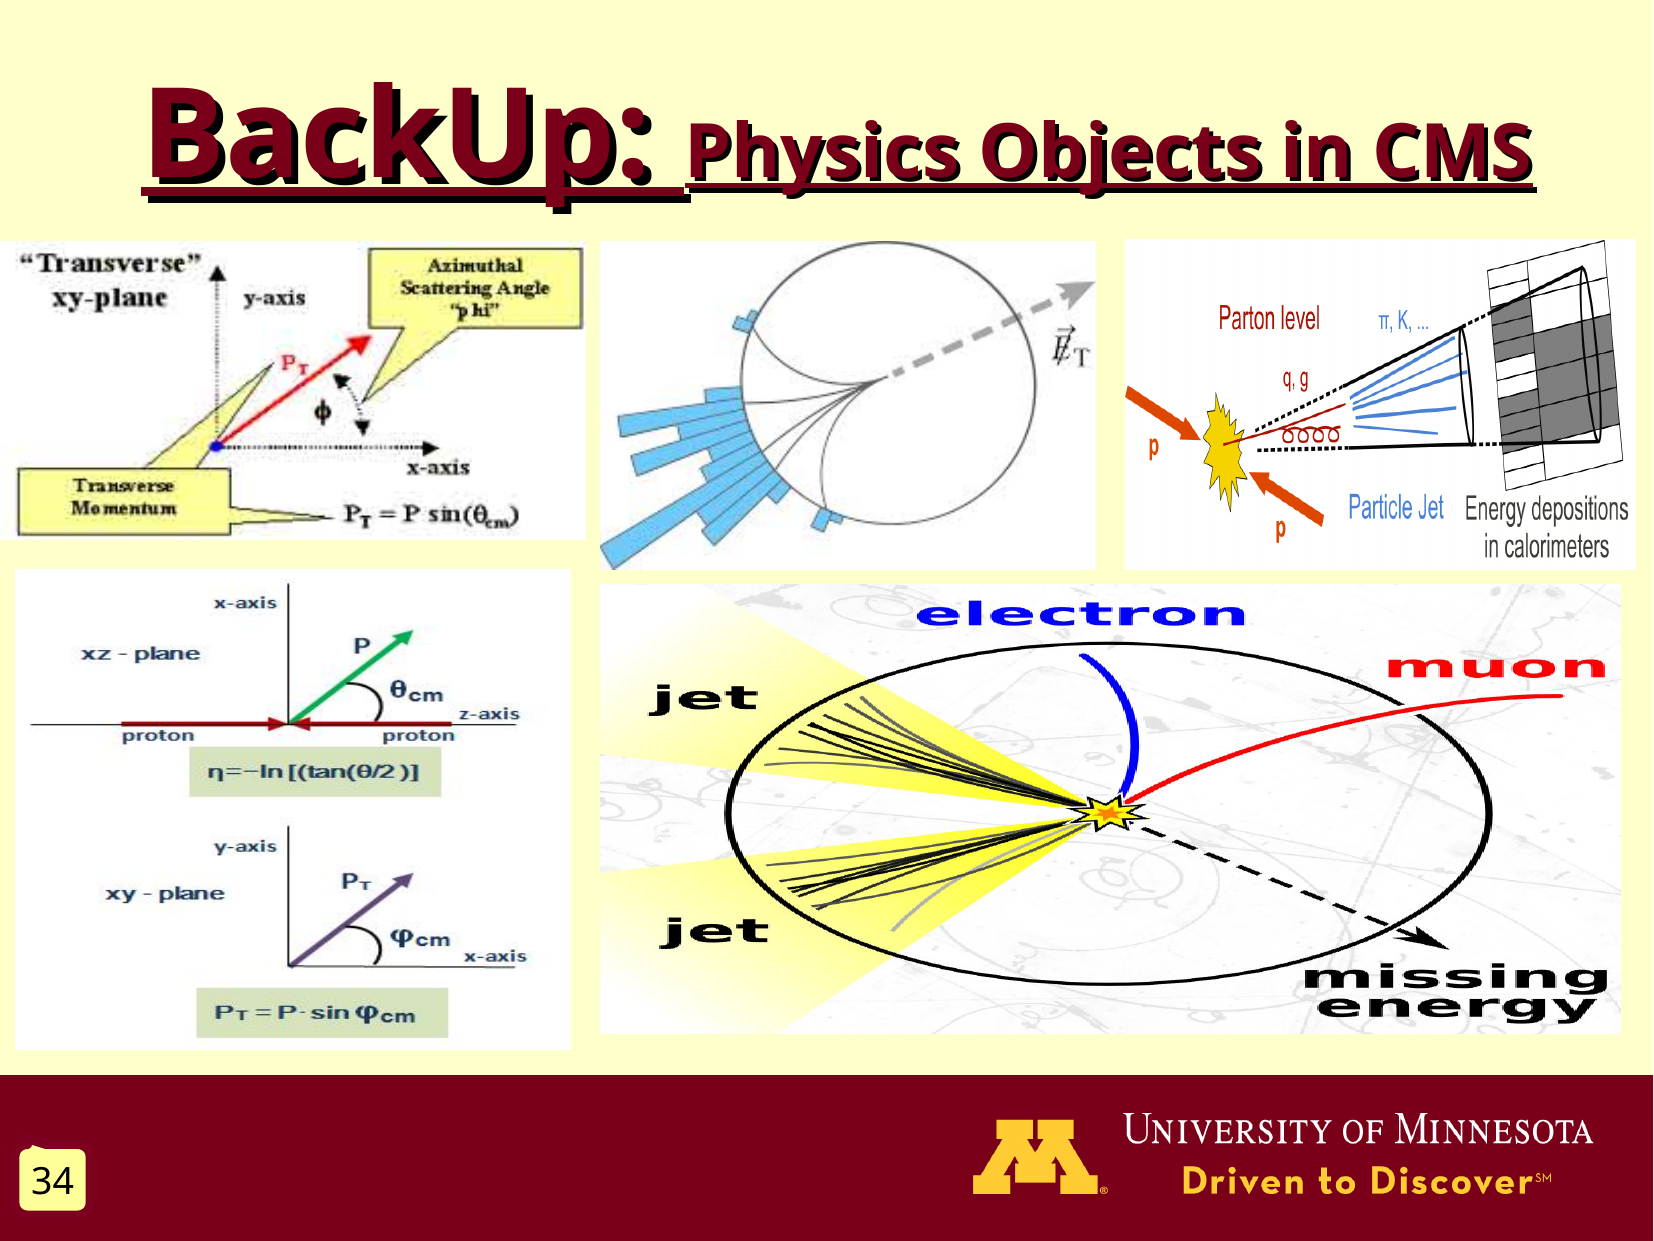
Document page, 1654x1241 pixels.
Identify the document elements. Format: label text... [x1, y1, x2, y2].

text_box 34 [15, 1137, 91, 1216]
picture [600, 241, 1096, 571]
picture [0, 1075, 1654, 1241]
picture [600, 584, 1621, 1034]
title BackUp: Physics Objects in CMS [126, 23, 1636, 231]
picture [1125, 239, 1636, 571]
picture [0, 241, 586, 541]
picture [15, 569, 571, 1051]
